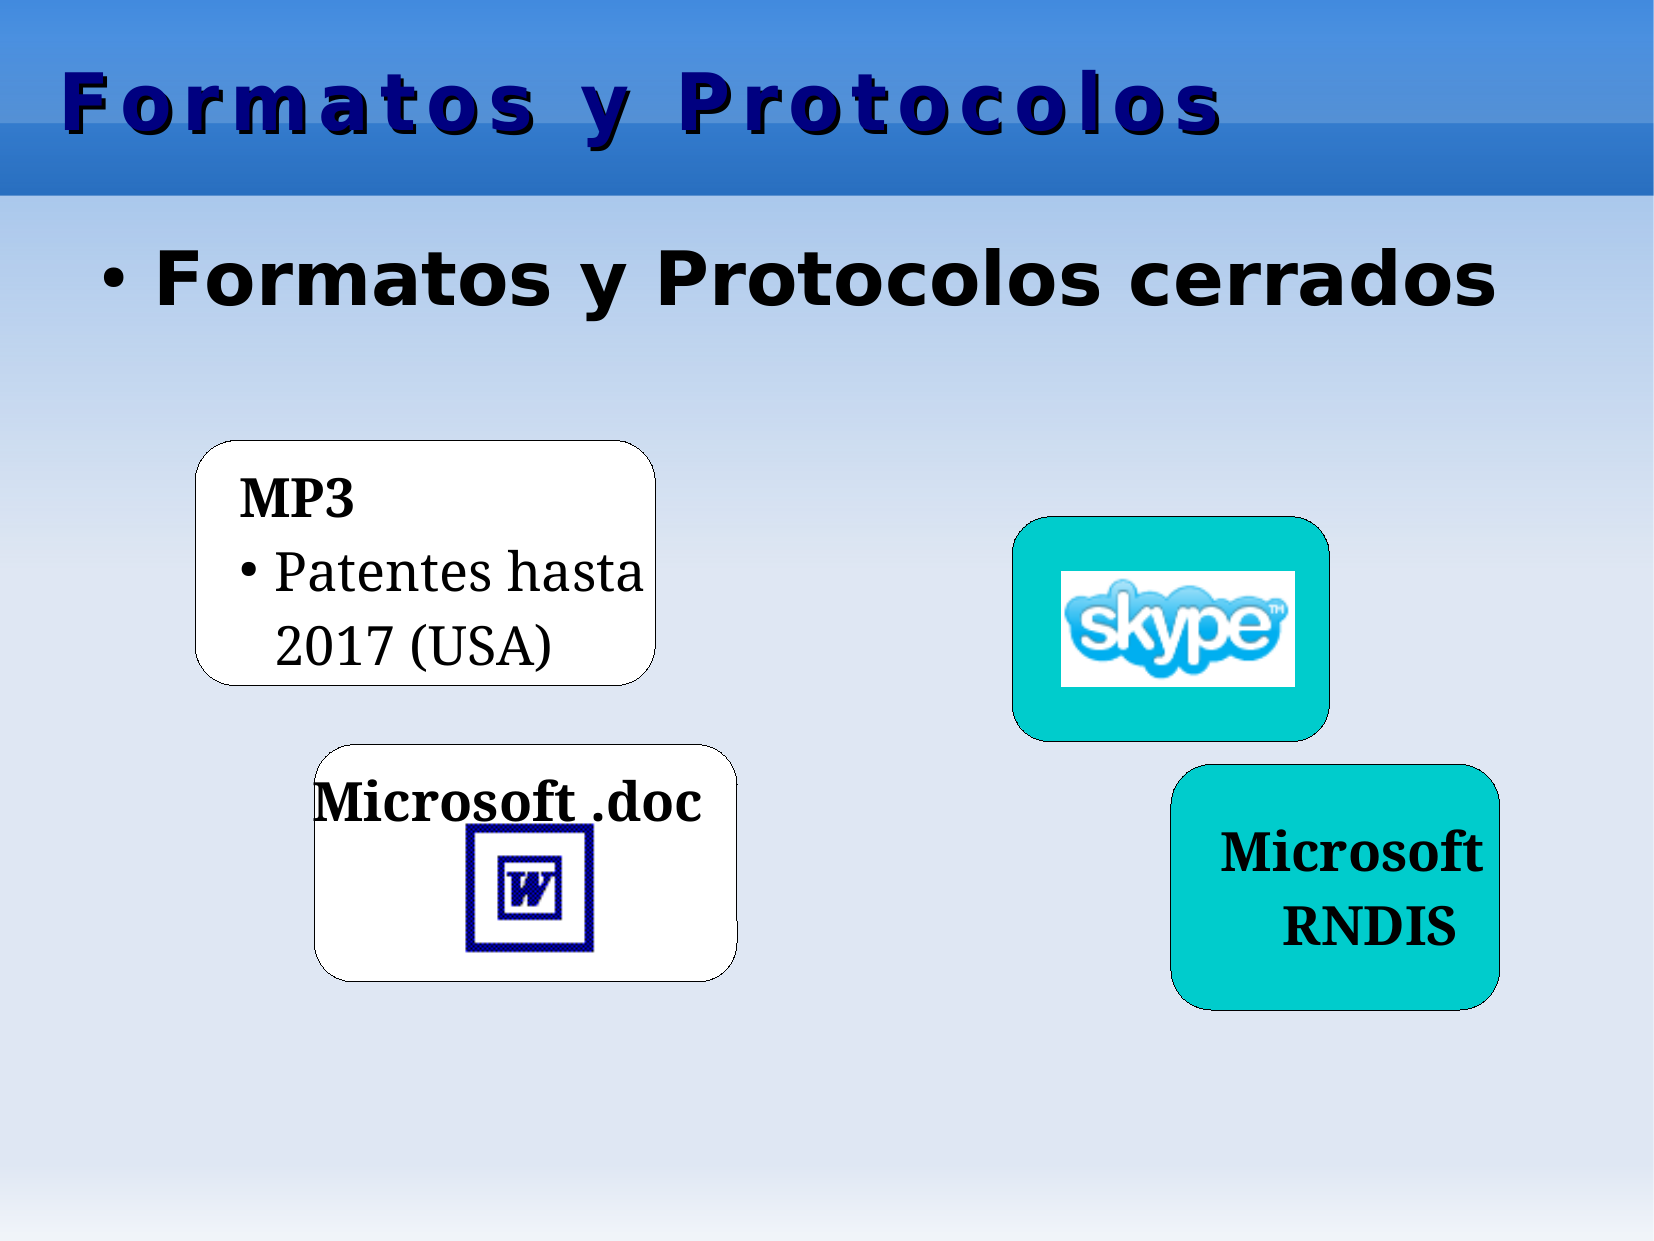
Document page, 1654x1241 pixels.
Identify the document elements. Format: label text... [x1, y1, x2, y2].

text_box Microsoft .doc [314, 744, 738, 982]
text_box Microsoft RNDIS [1170, 764, 1500, 1011]
text_box [1012, 516, 1330, 742]
title Formatos y Protocolos [58, 29, 1654, 178]
picture [0, 0, 1654, 1241]
text_box MP3 Patentes hasta 2017 (USA) [195, 440, 656, 686]
list Formatos y Protocolos cerrados [82, 236, 1565, 1109]
